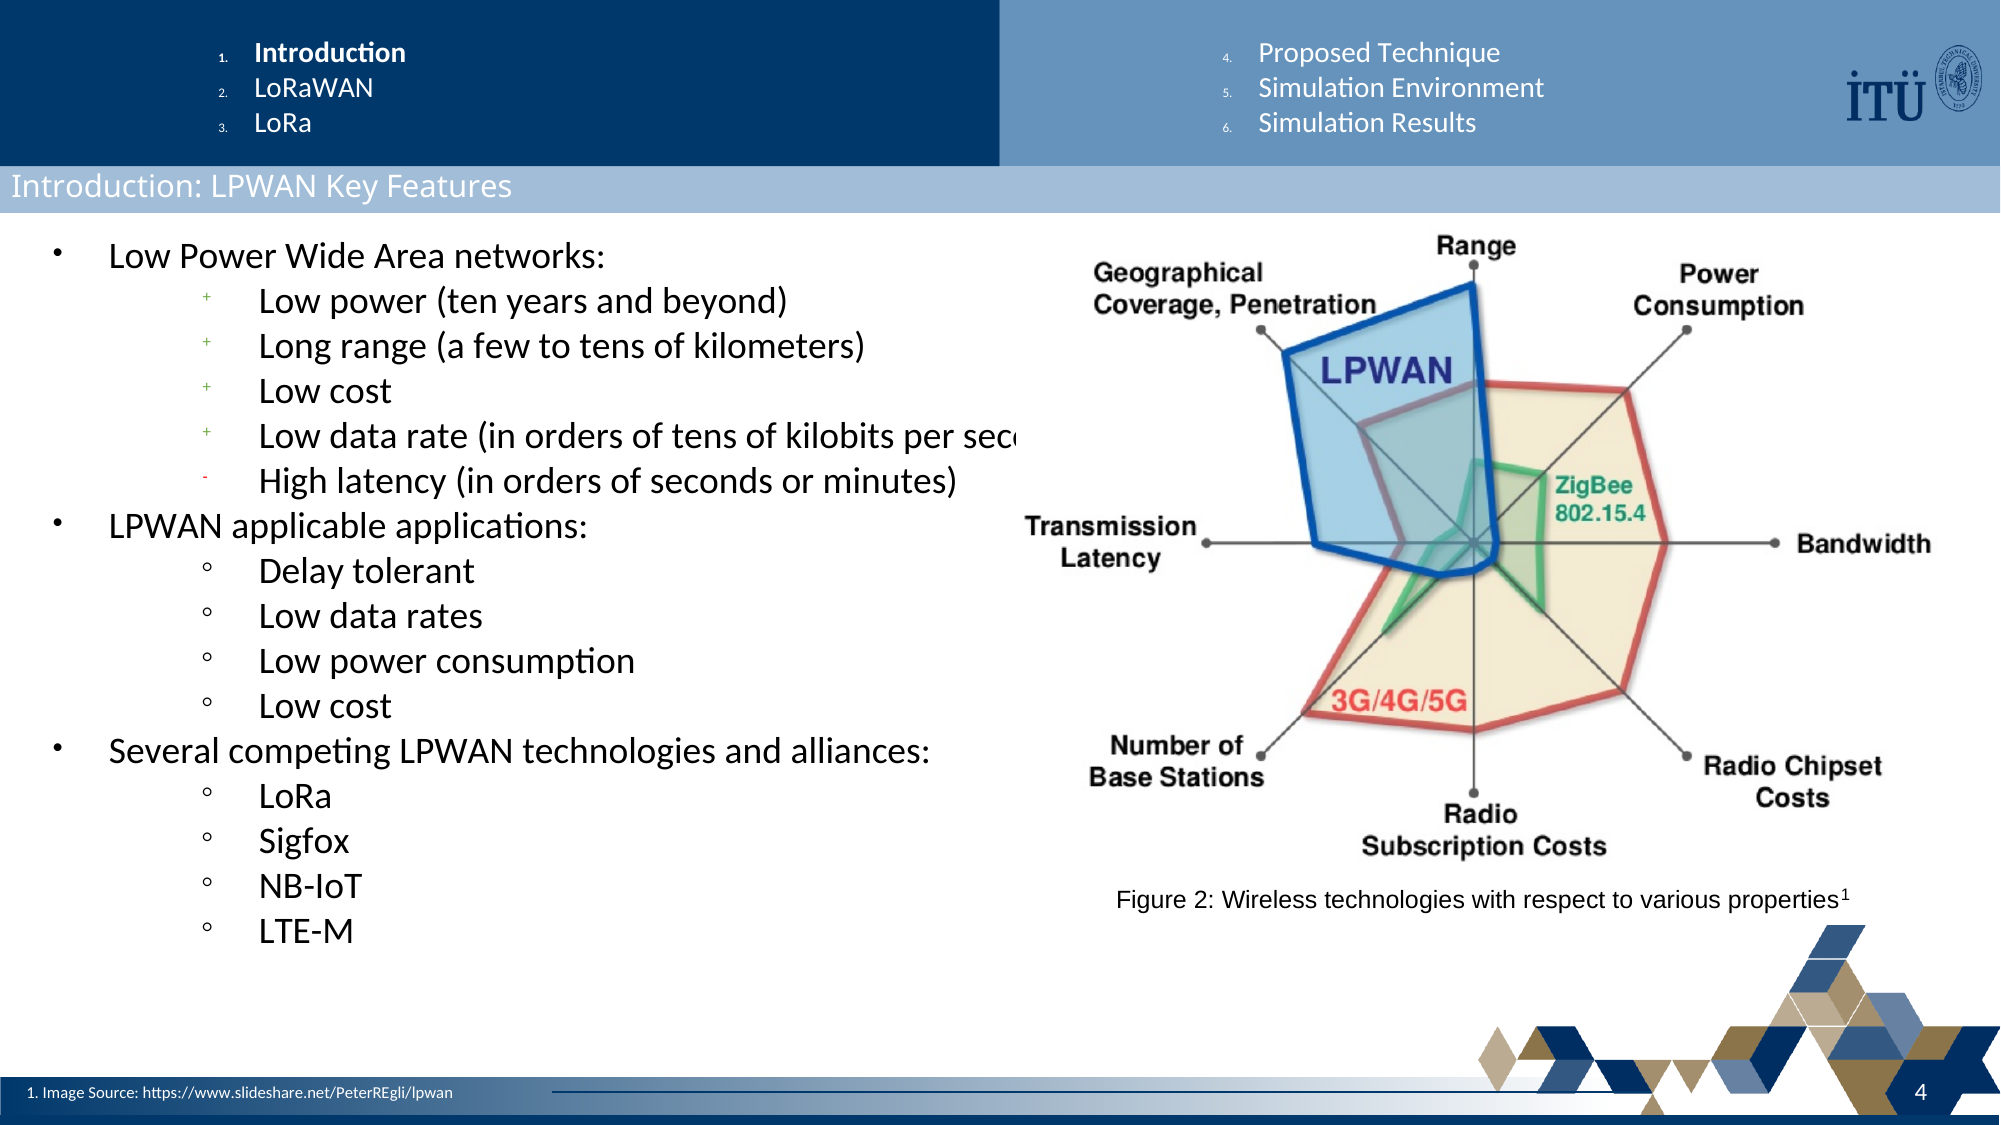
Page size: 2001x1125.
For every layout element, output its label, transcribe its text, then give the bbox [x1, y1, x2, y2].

list Introduction: LPWAN Key Features [11, 162, 1992, 212]
picture [1016, 223, 1942, 869]
list 1. Image Source: https://www.slideshare.net/PeterREgli/lpwan [11, 1076, 596, 1125]
text_box Introduction LoRaWAN LoRa [11, 25, 901, 133]
text_box Low Power Wide Area networks: Low power (ten years and beyond) Long range (a few to tens of kilometers) Low cost Low data rate (in orders of tens of kilobits per seconds) High latency (in orders of seconds or minutes) LPWAN applicable applications: Delay tolerant Low data rates Low power consumption Low cost Several competing LPWAN technologies and alliances: LoRa Sigfox NB-IoT LTE-M [0, 223, 1168, 1010]
text_box Figure 2: Wireless technologies with respect to various properties1 [1020, 868, 1946, 952]
text_box Proposed Technique Simulation Environment Simulation Results [1015, 25, 1842, 133]
slide_number 4 [1880, 1059, 1962, 1122]
